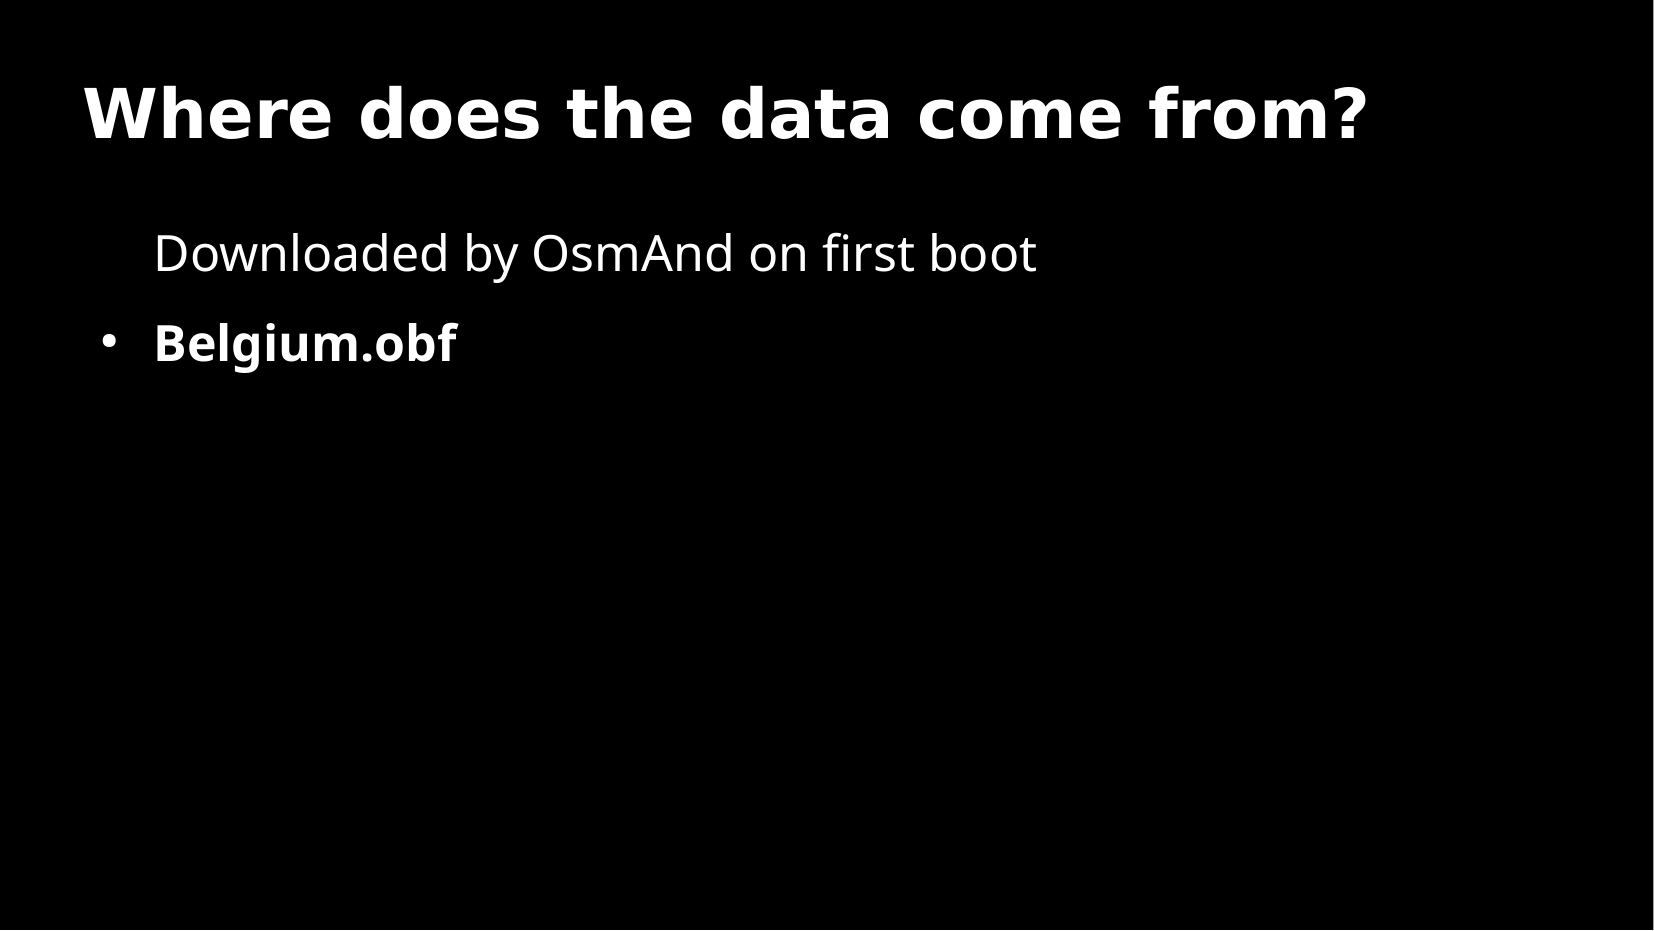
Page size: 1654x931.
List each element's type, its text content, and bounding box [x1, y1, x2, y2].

title Where does the data come from? [82, 37, 1571, 193]
list Downloaded by OsmAnd on first boot Belgium.obf [82, 217, 1571, 758]
